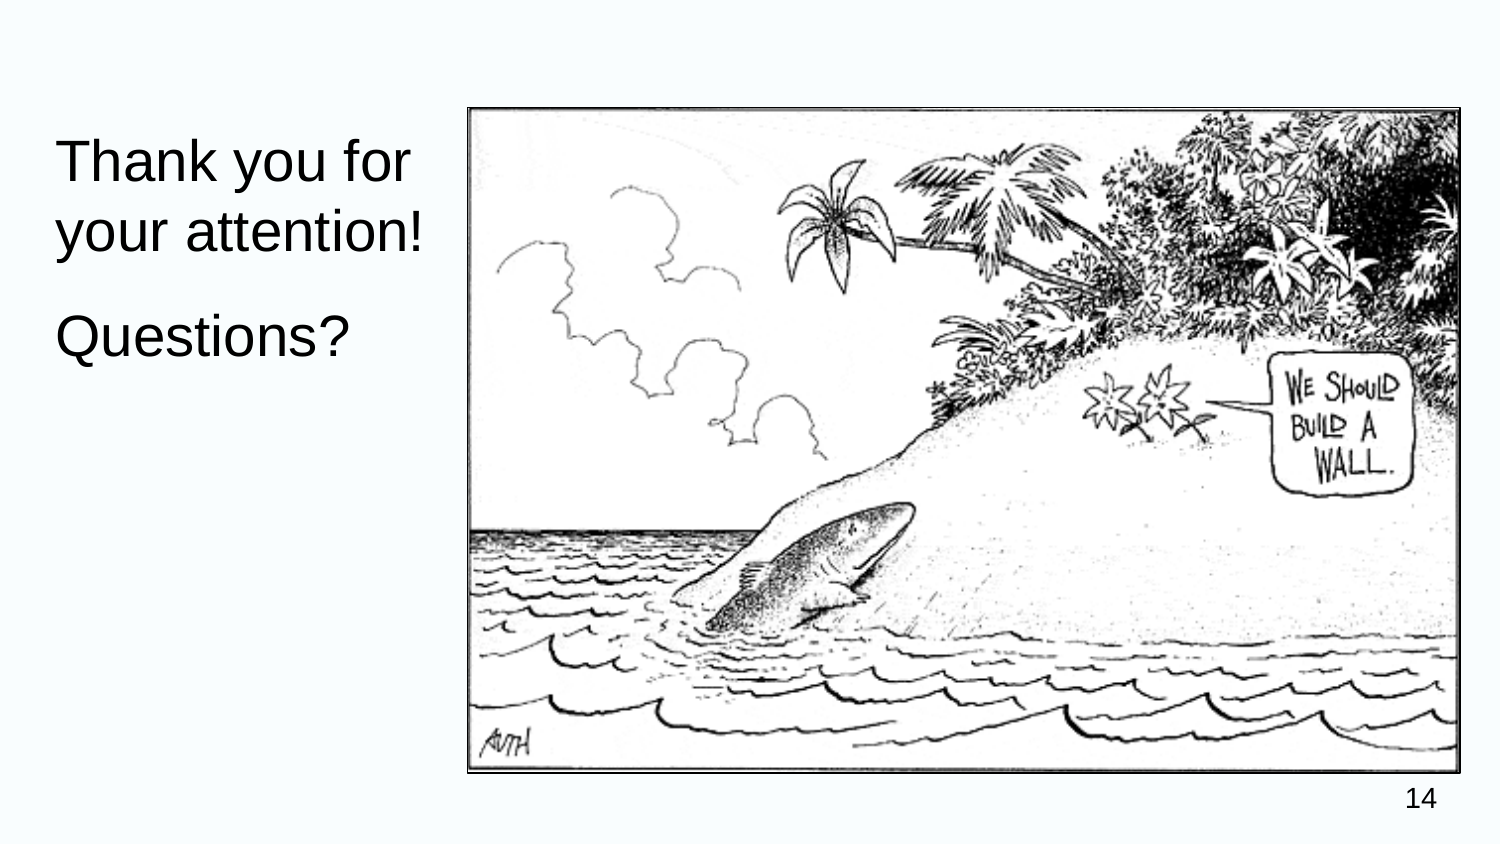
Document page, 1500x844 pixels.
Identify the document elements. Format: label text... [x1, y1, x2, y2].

picture [468, 108, 1460, 773]
list Thank you for your attention! Questions? [40, 108, 467, 393]
slide_number <getal> [1389, 764, 1480, 830]
